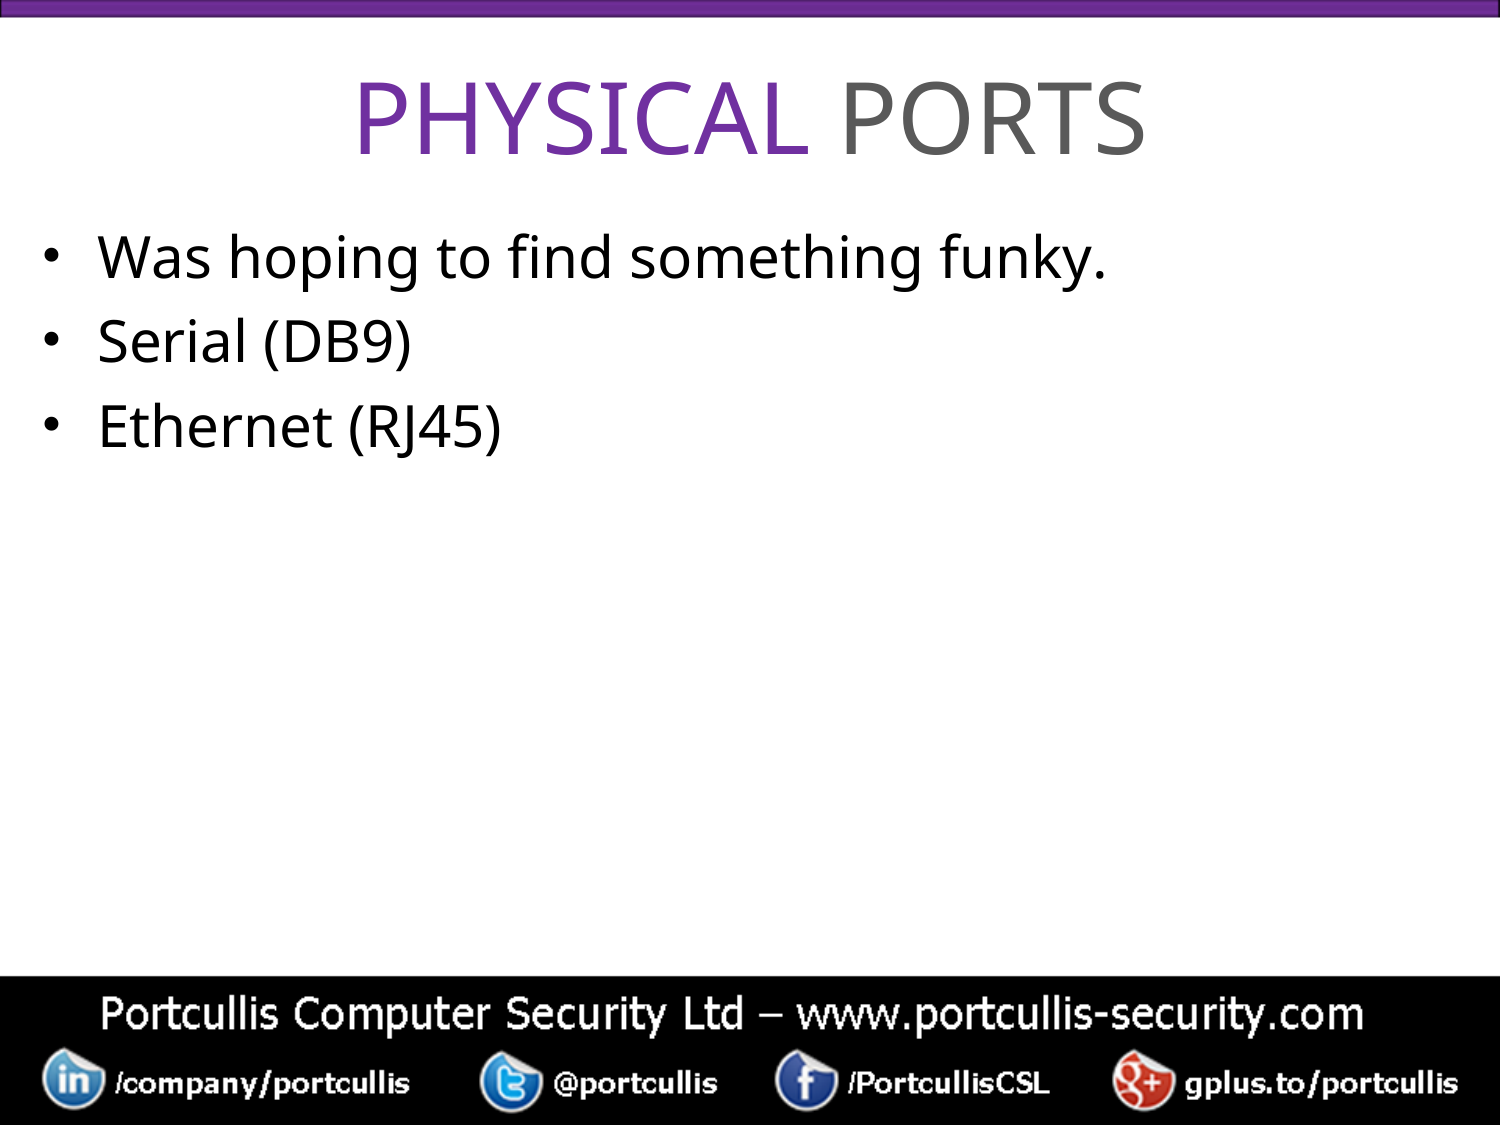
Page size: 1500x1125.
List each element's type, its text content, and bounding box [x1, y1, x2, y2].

list Was hoping to find something funky. Serial (DB9) Ethernet (RJ45) [41, 219, 1428, 965]
picture [0, 202, 1500, 1125]
title PHYSICAL PORTS [0, 42, 1500, 202]
picture [0, 0, 1500, 42]
